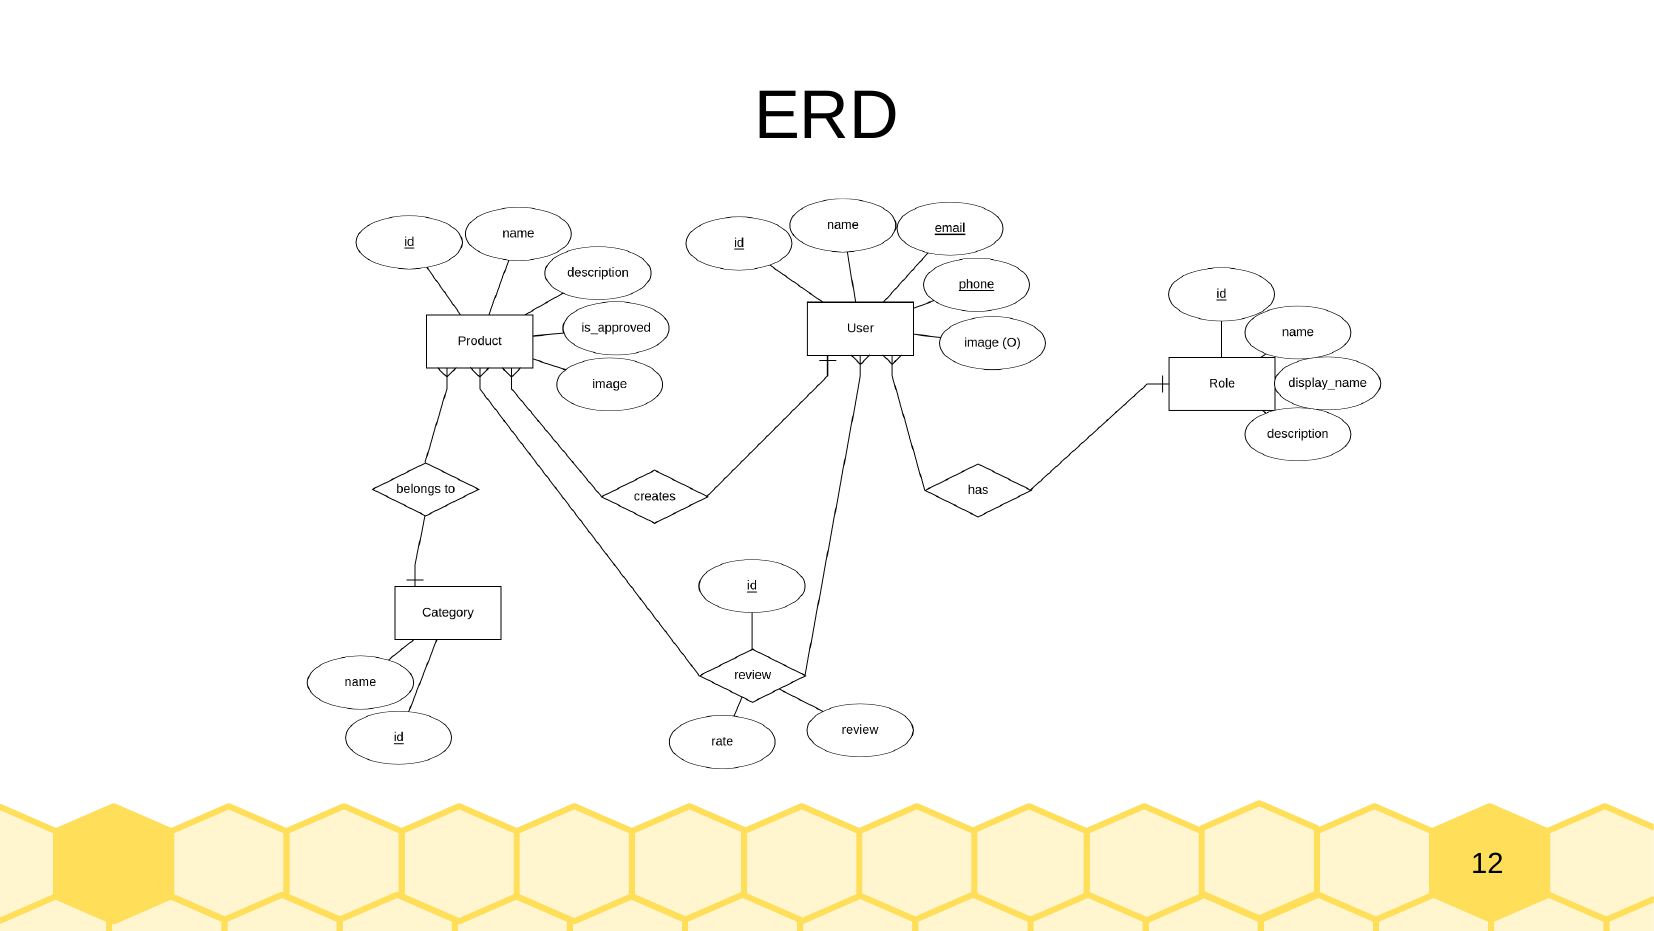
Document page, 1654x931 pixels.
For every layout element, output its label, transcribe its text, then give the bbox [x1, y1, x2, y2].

title ERD [82, 37, 1571, 193]
picture [300, 192, 1388, 776]
